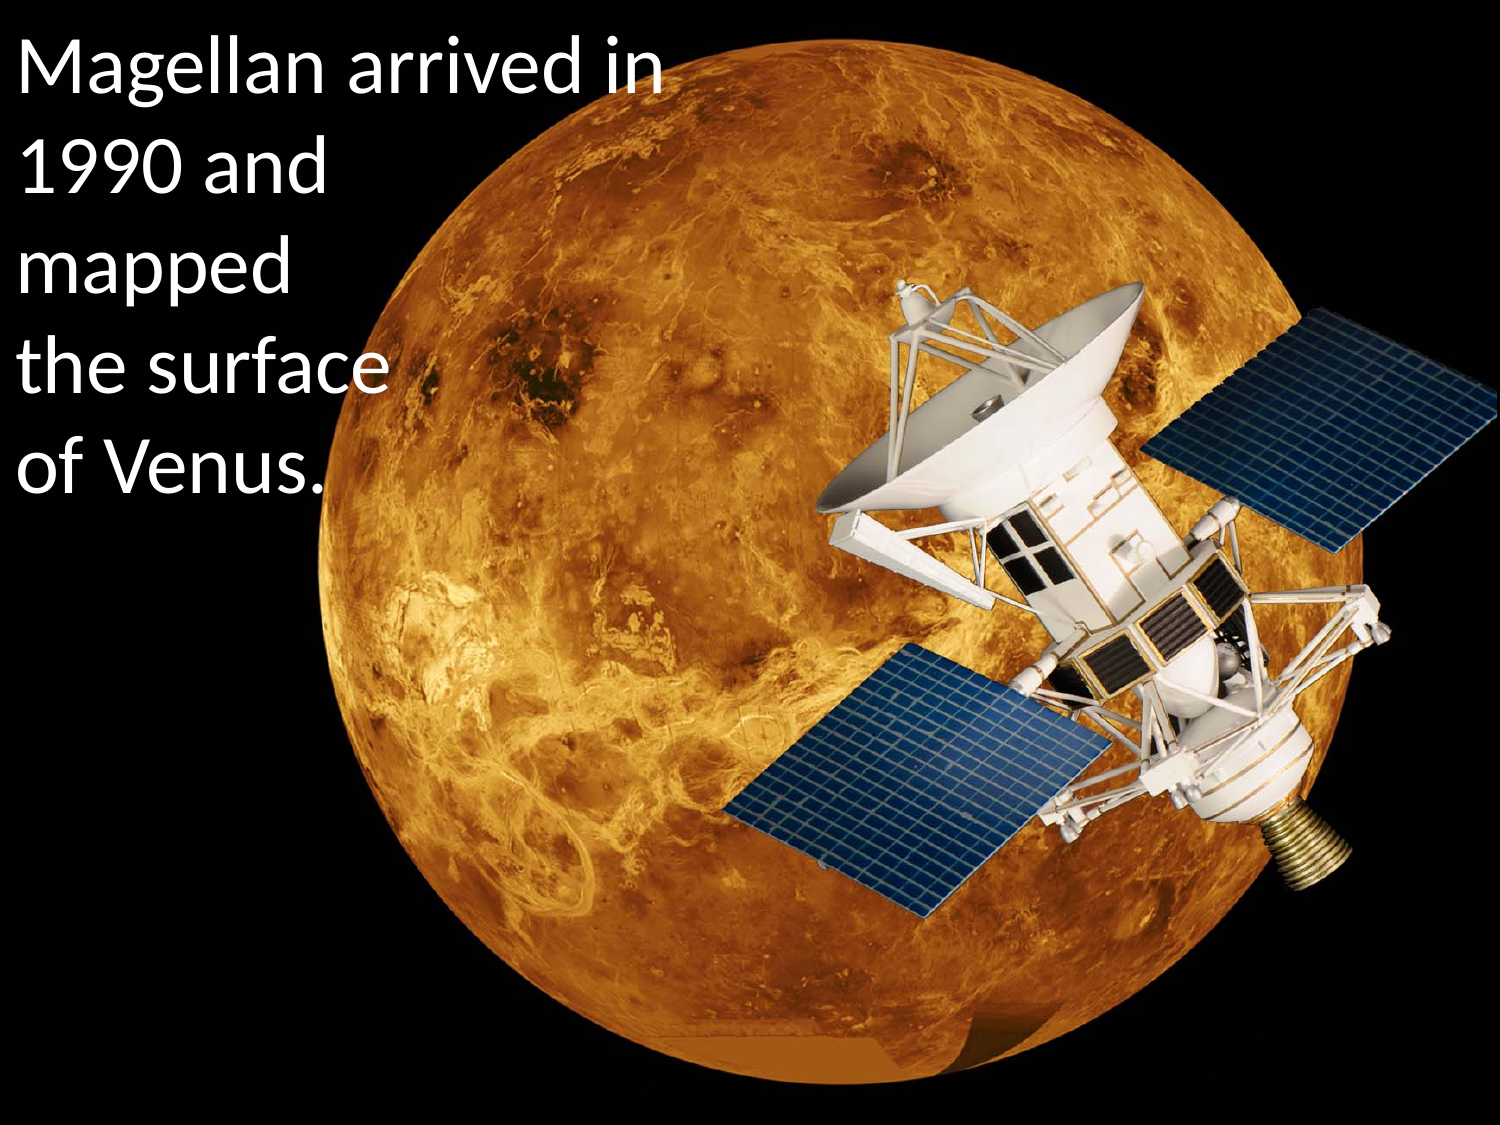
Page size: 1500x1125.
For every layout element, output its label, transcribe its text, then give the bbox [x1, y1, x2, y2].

picture [0, 0, 1498, 1125]
text_box Magellan arrived in 1990 and mapped the surface of Venus. [0, 2, 713, 523]
